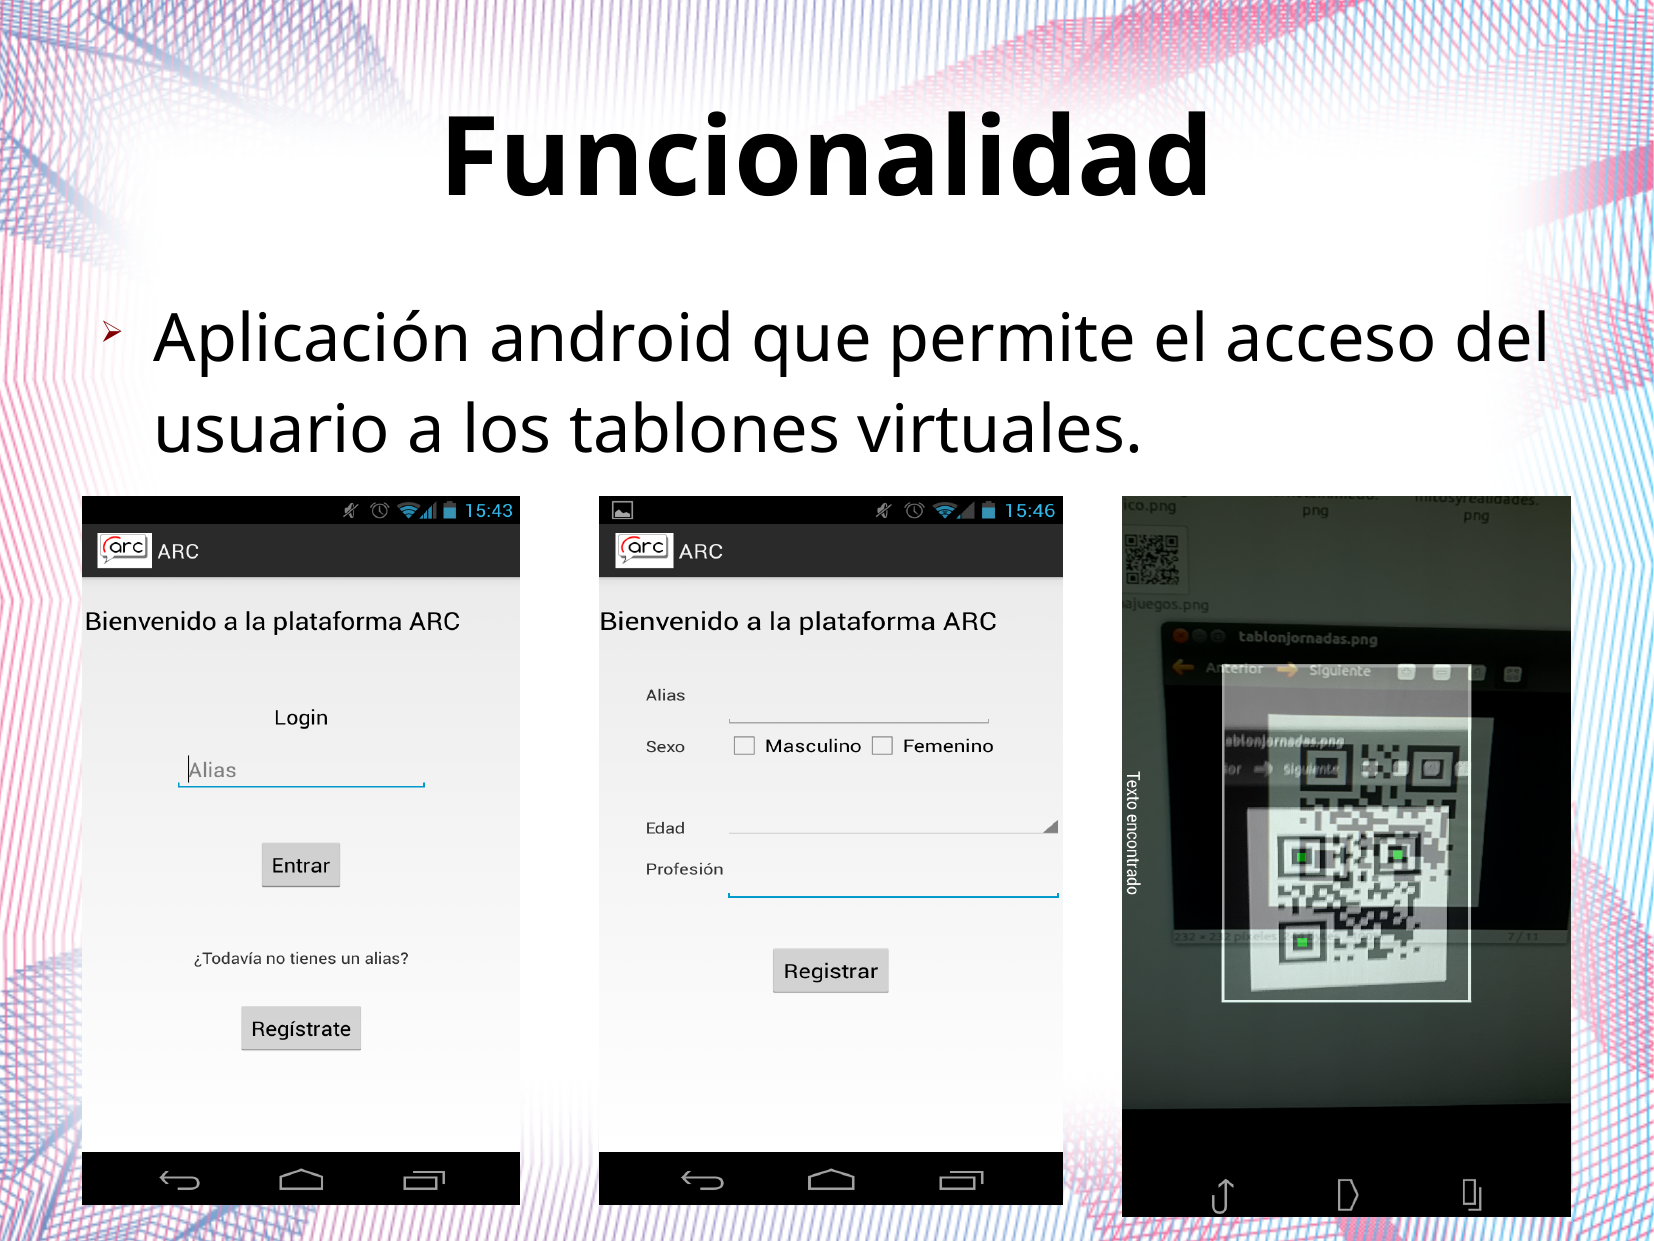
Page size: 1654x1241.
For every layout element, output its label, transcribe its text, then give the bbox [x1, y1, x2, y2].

list Aplicación android que permite el acceso del usuario a los tablones virtuales. [82, 290, 1571, 1010]
title Funcionalidad [82, 49, 1571, 257]
picture [0, 0, 1654, 1241]
